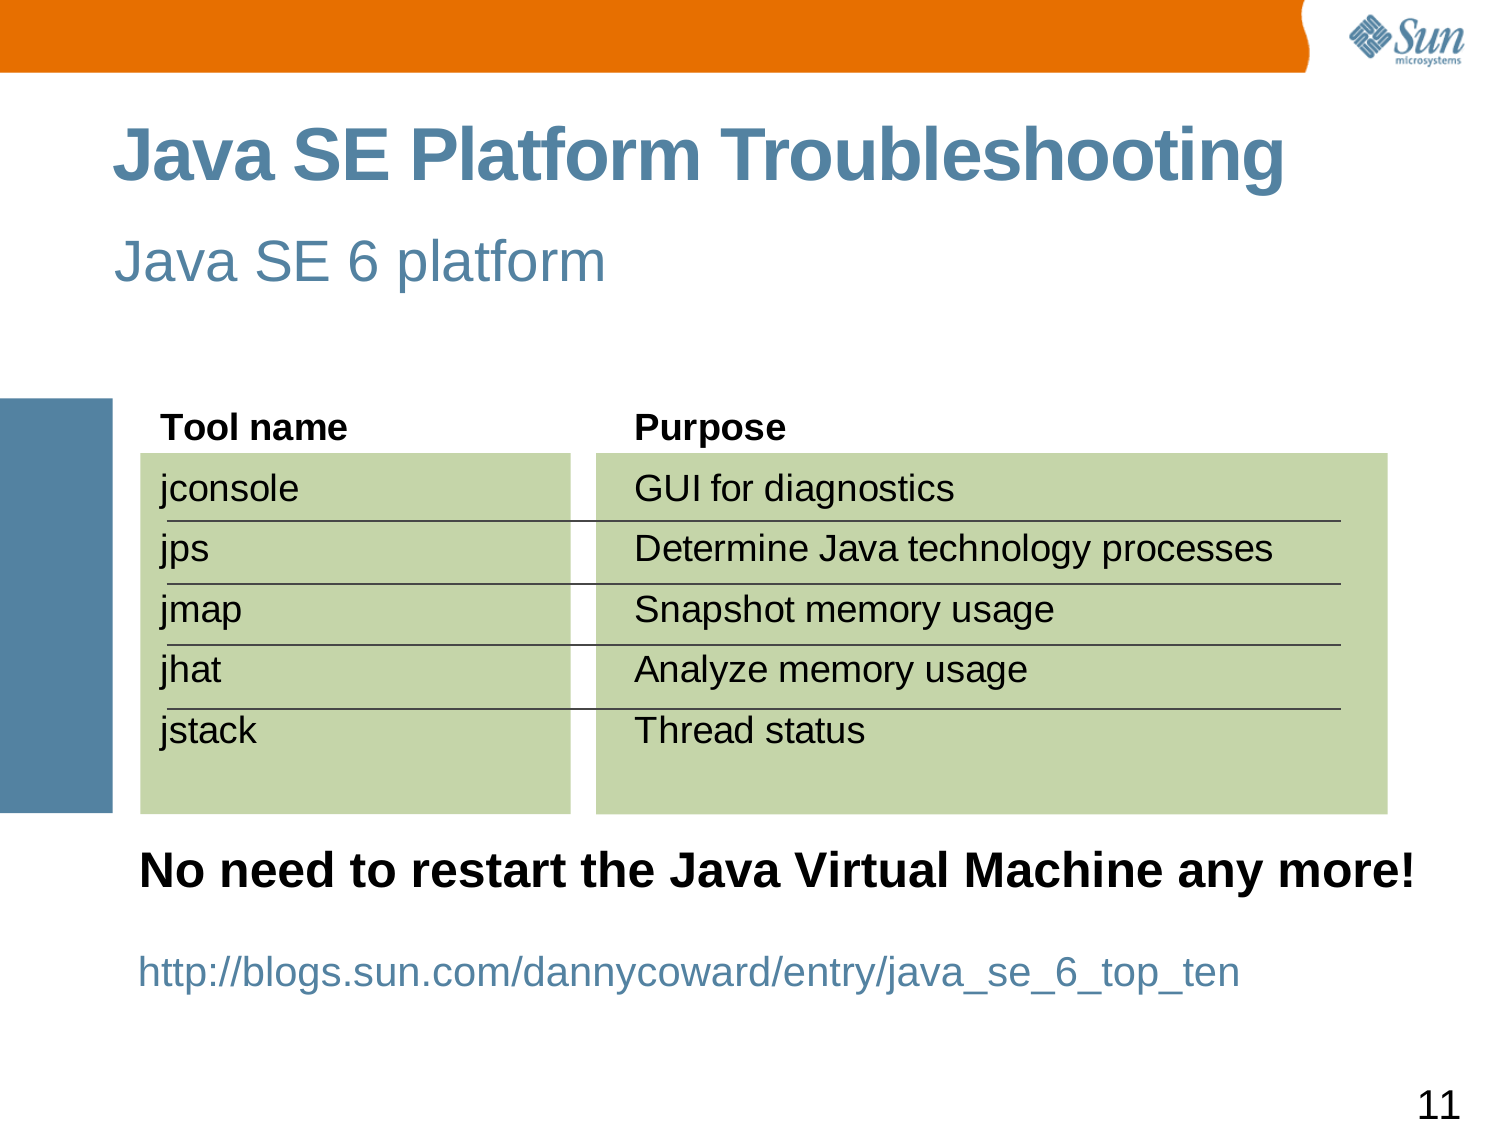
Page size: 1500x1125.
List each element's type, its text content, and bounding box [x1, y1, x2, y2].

text_box [140, 453, 571, 815]
text_box http://blogs.sun.com/dannycoward/entry/java_se_6_top_ten [137, 945, 1409, 993]
title Java SE Platform Troubleshooting [112, 119, 1302, 216]
text_box No need to restart the Java Virtual Machine any more! [131, 831, 1429, 920]
chart [158, 391, 1424, 764]
text_box [596, 764, 1388, 815]
picture [0, 0, 1500, 75]
text_box [0, 398, 113, 814]
text_box Java SE 6 platform [107, 216, 1383, 306]
